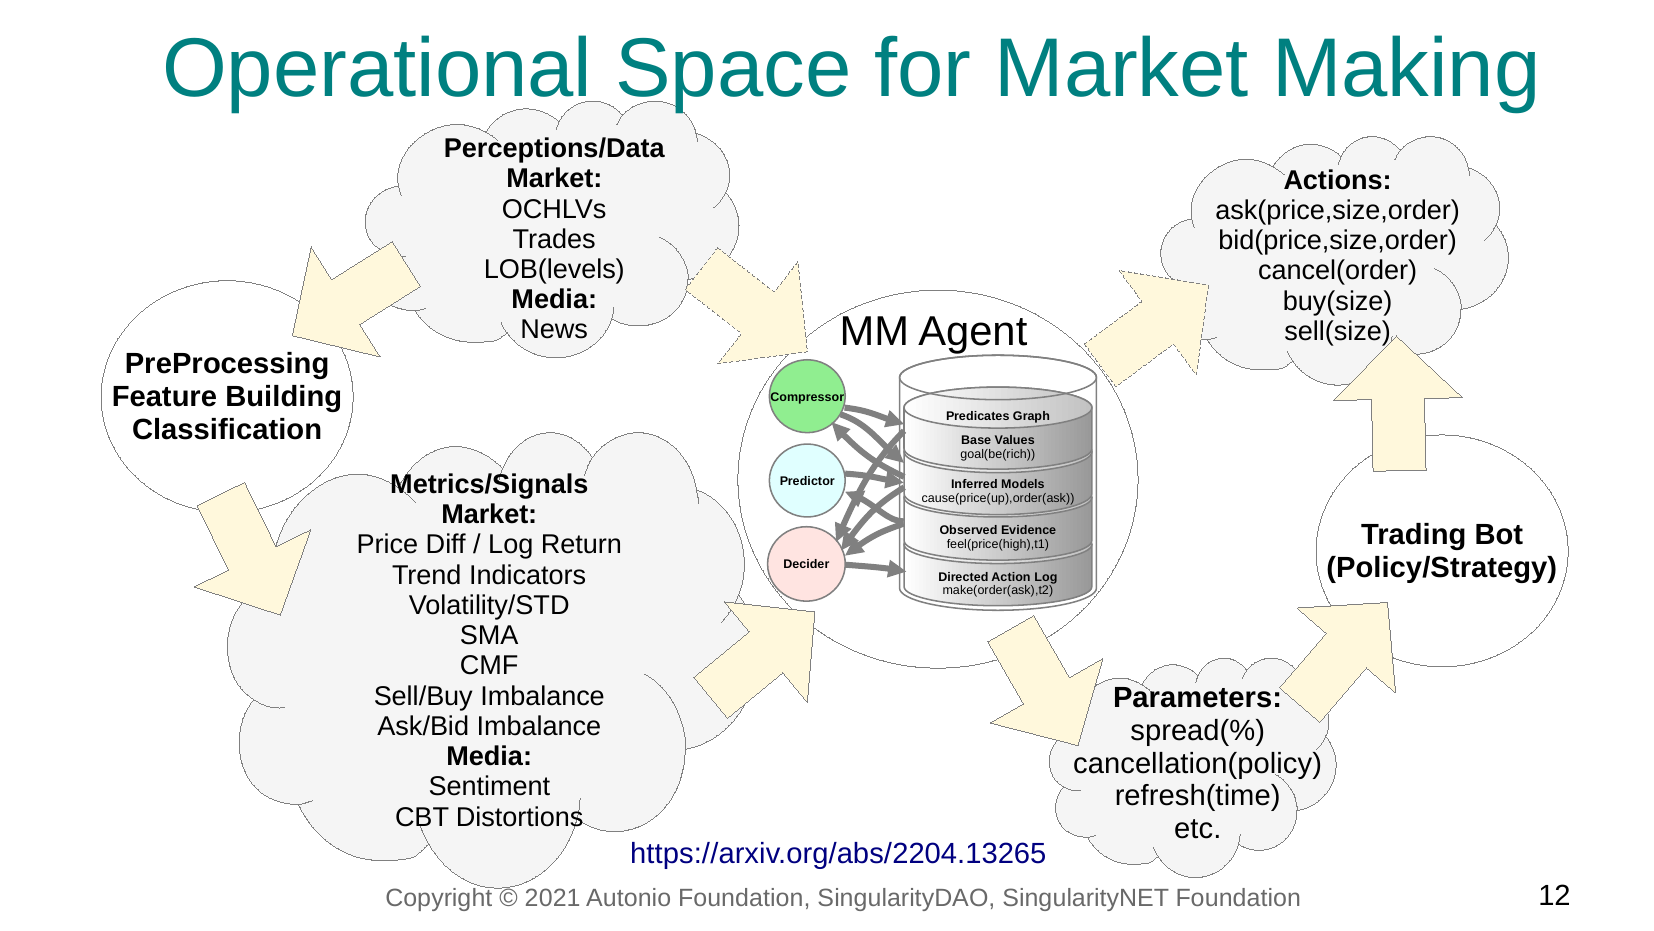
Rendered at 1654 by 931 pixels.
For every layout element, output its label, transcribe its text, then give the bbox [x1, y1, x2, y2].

text_box Parameters: spread(%) cancellation(policy) refresh(time) etc. [1049, 658, 1337, 878]
text_box Compressor [769, 359, 846, 433]
text_box [845, 529, 899, 565]
text_box https://arxiv.org/abs/2204.13265 [615, 829, 1062, 878]
text_box Predicates Graph [899, 380, 1097, 611]
text_box [843, 409, 899, 443]
text_box Perceptions/Data Market: OCHLVs Trades LOB(levels) Media: News [365, 135, 740, 358]
text_box Trading Bot (Policy/Strategy) [1316, 434, 1569, 667]
text_box [194, 482, 311, 616]
text_box Predictor [769, 444, 846, 517]
text_box MM Agent [824, 300, 1043, 362]
text_box [835, 418, 882, 457]
text_box [874, 468, 887, 476]
text_box [1333, 335, 1463, 472]
text_box [882, 495, 899, 517]
text_box [1279, 602, 1396, 723]
text_box [838, 537, 843, 545]
text_box [847, 503, 870, 528]
text_box [685, 247, 1209, 746]
text_box Metrics/Signals Market: Price Diff / Log Return Trend Indicators Volatility/STD SMA CMF Sell/Buy Imbalance Ask/Bid Imbalance Media: Sentiment CBT Distortions [227, 432, 748, 889]
text_box [864, 480, 899, 503]
text_box PreProcessing Feature Building Classification [101, 280, 354, 510]
text_box [855, 513, 893, 540]
text_box [883, 459, 899, 470]
text_box [292, 241, 421, 357]
text_box [874, 290, 1002, 300]
text_box Actions: ask(price,size,order) bid(price,size,order) cancel(order) buy(size) sell(size) [1160, 136, 1509, 386]
text_box Decider [767, 526, 846, 602]
text_box Operational Space for Market Making [0, 0, 1654, 135]
